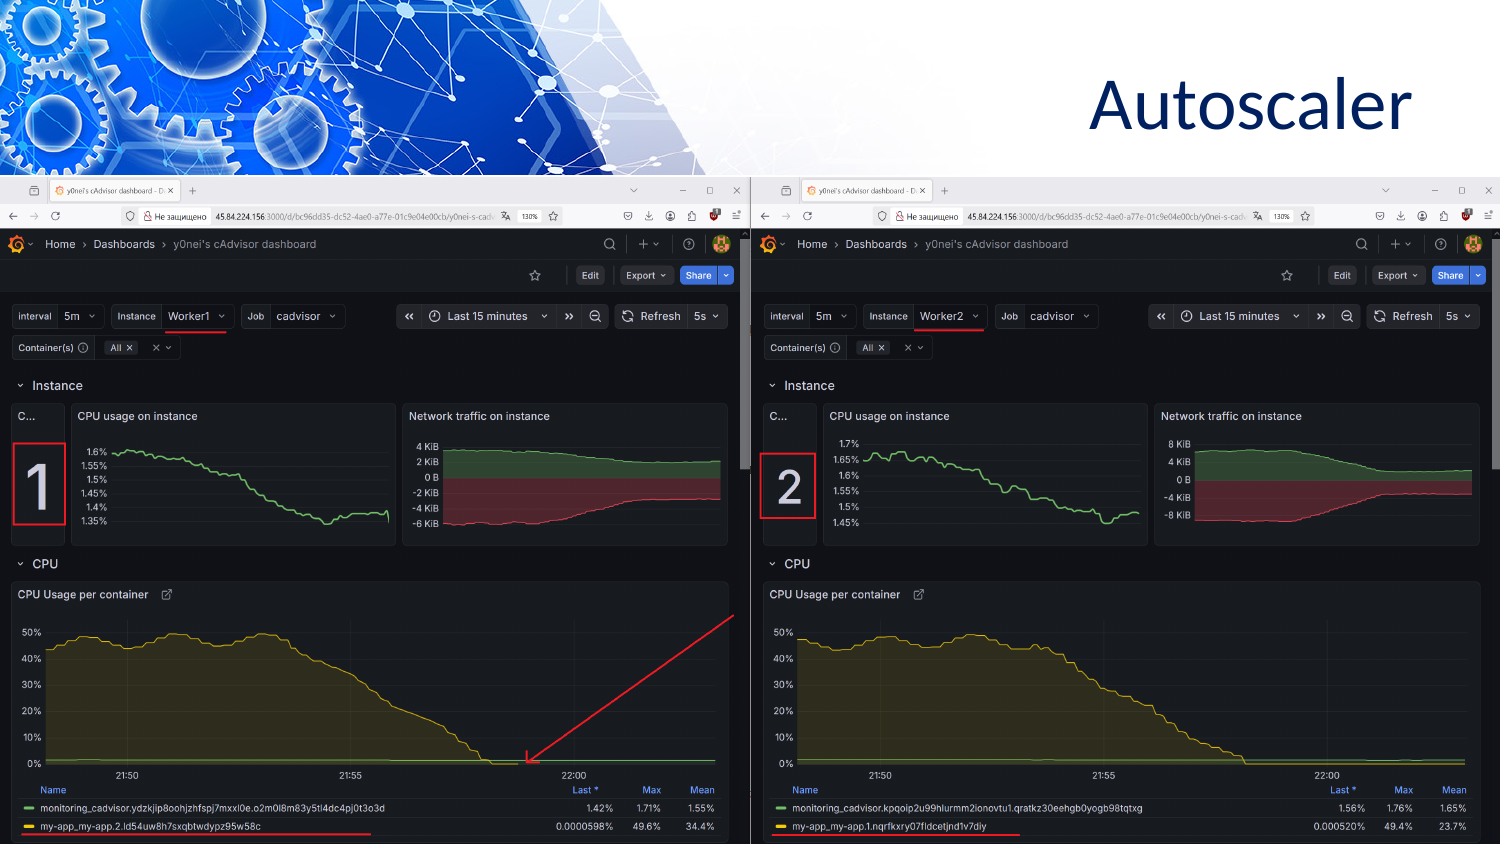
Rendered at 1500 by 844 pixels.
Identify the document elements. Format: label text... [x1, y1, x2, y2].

title Autoscaler [73, 36, 1429, 162]
picture [0, 0, 1500, 844]
